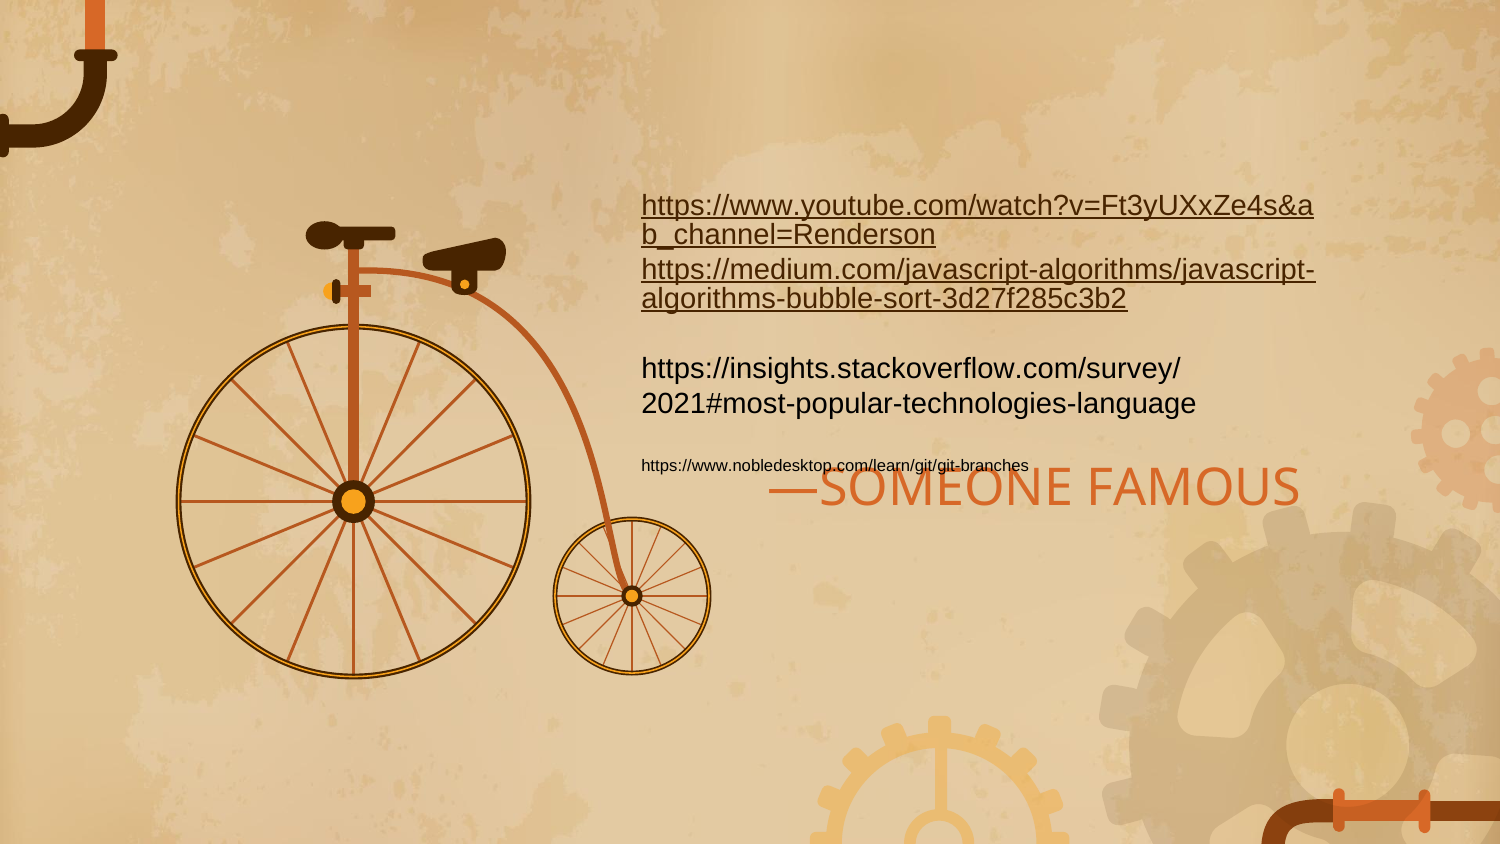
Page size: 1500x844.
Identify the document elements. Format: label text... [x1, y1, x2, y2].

text_box [579, 543, 619, 584]
subtitle https://www.youtube.com/watch?v=Ft3yUXxZe4s&ab_channel=Renderson https://medium.com/javascript-algorithms/javascript-algorithms-bubble-sort-3d27f285c3b2 https://insights.stackoverflow.com/survey/2021#most-popular-technologies-language https://www.nobledesktop.com/learn/git/git-branches [626, 171, 1345, 427]
text_box [558, 522, 706, 670]
text_box [182, 221, 525, 673]
text_box [603, 527, 607, 538]
text_box [422, 237, 506, 296]
title —SOMEONE FAMOUS [752, 438, 1320, 513]
